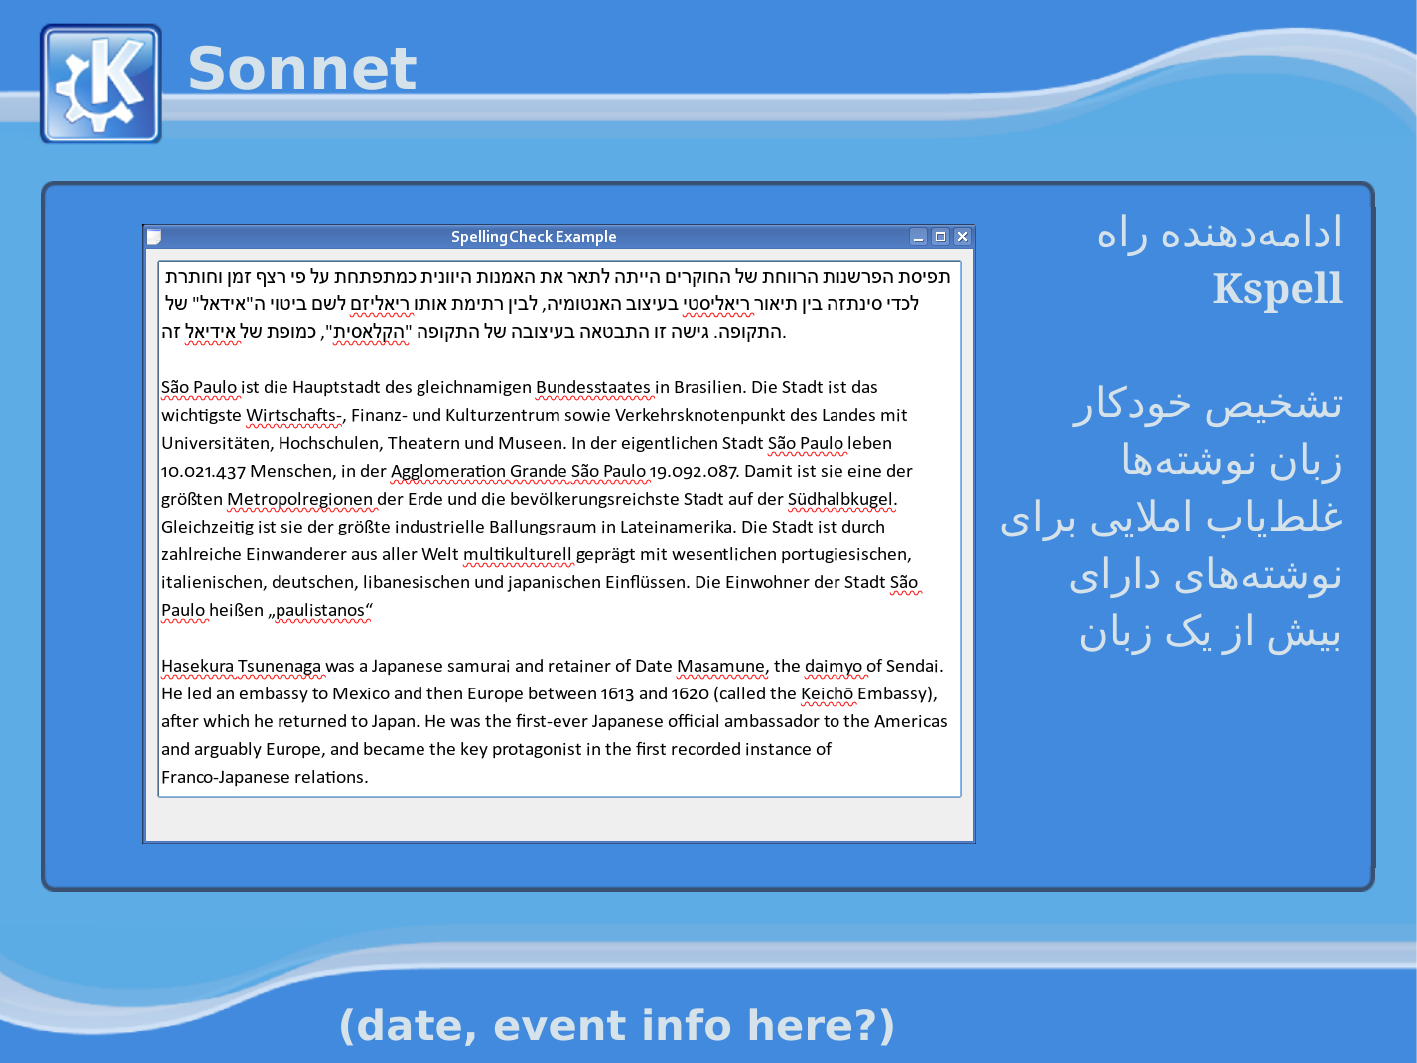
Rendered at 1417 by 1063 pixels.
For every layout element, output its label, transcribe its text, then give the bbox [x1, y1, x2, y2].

text_box ادامه‌دهنده راه Kspell تشخیص خودکار زبان نوشته‌ها غلط‌یاب املایی برای نوشته‌های دارای بیش از یک زبان [975, 194, 1359, 659]
text_box Sonnet [171, 27, 1048, 111]
picture [0, 0, 1417, 1063]
